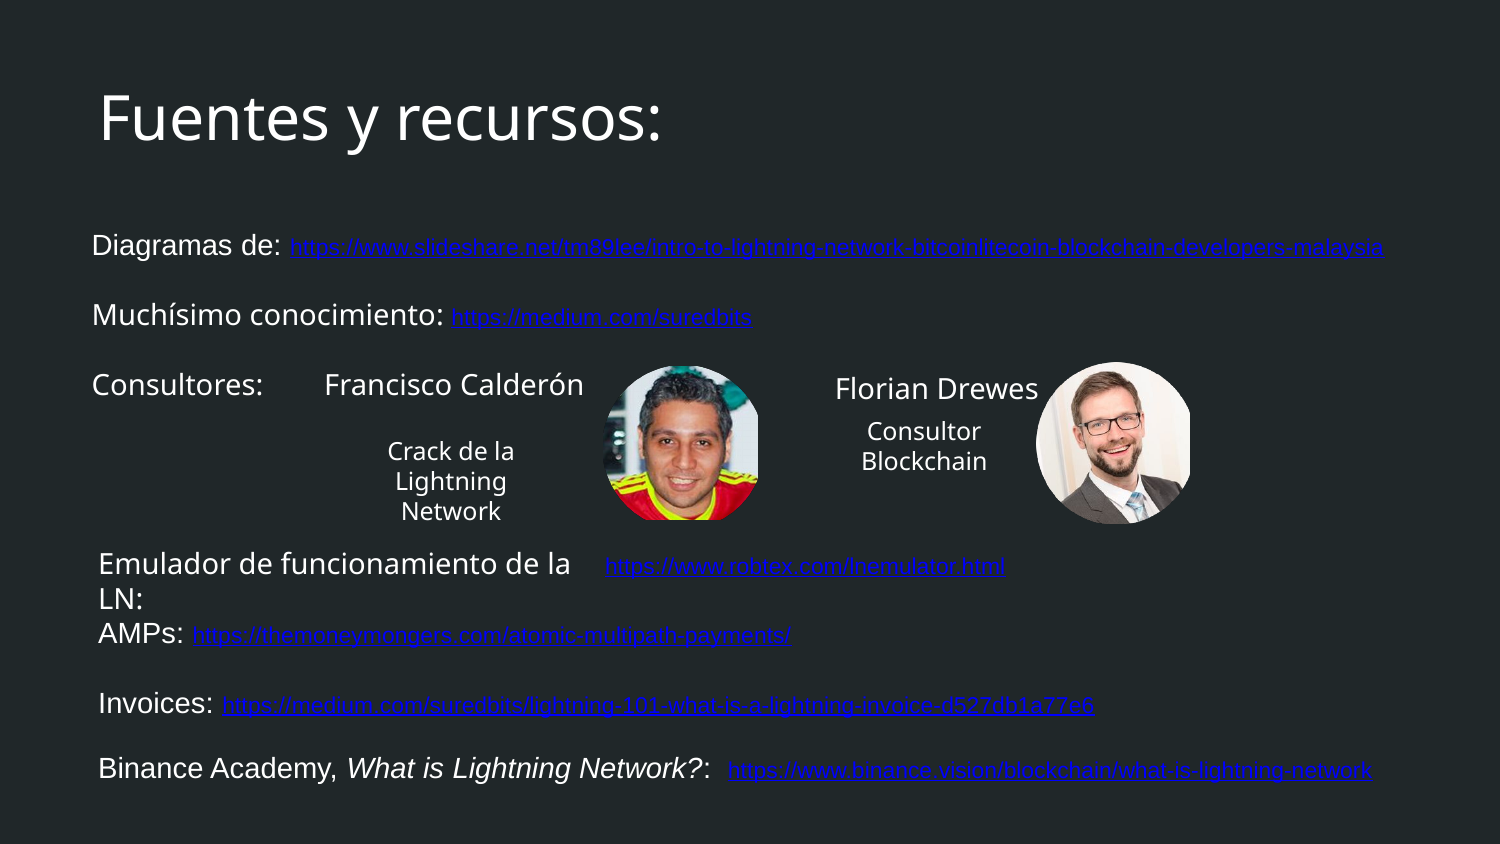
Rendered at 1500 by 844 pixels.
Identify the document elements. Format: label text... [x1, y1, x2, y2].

text_box AMPs: https://themoneymongers.com/atomic-multipath-payments/ [83, 599, 1083, 648]
text_box Consultor Blockchain [834, 399, 1015, 473]
picture [1036, 362, 1190, 524]
text_box Emulador de funcionamiento de la LN: [83, 530, 636, 579]
text_box Crack de la Lightning Network [327, 420, 575, 493]
text_box Binance Academy, What is Lightning Network?: https://www.binance.vision/blockchain/what-is-lightning-network [83, 734, 1487, 783]
text_box https://www.robtex.com/lnemulator.html [590, 536, 1336, 572]
text_box Fuentes y recursos: [83, 63, 1037, 210]
text_box Invoices: https://medium.com/suredbits/lightning-101-what-is-a-lightning-invoice-d527db1a77e6 [83, 668, 1301, 704]
text_box Diagramas de: https://www.slideshare.net/tm89lee/intro-to-lightning-network-bitcoinlitecoin-blockchain-developers-malaysia Muchísimo conocimiento: https://medium.com/suredbits Consultores: Francisco Calderón [76, 211, 1424, 675]
text_box Florian Drewes [819, 355, 1067, 391]
picture [603, 366, 758, 520]
